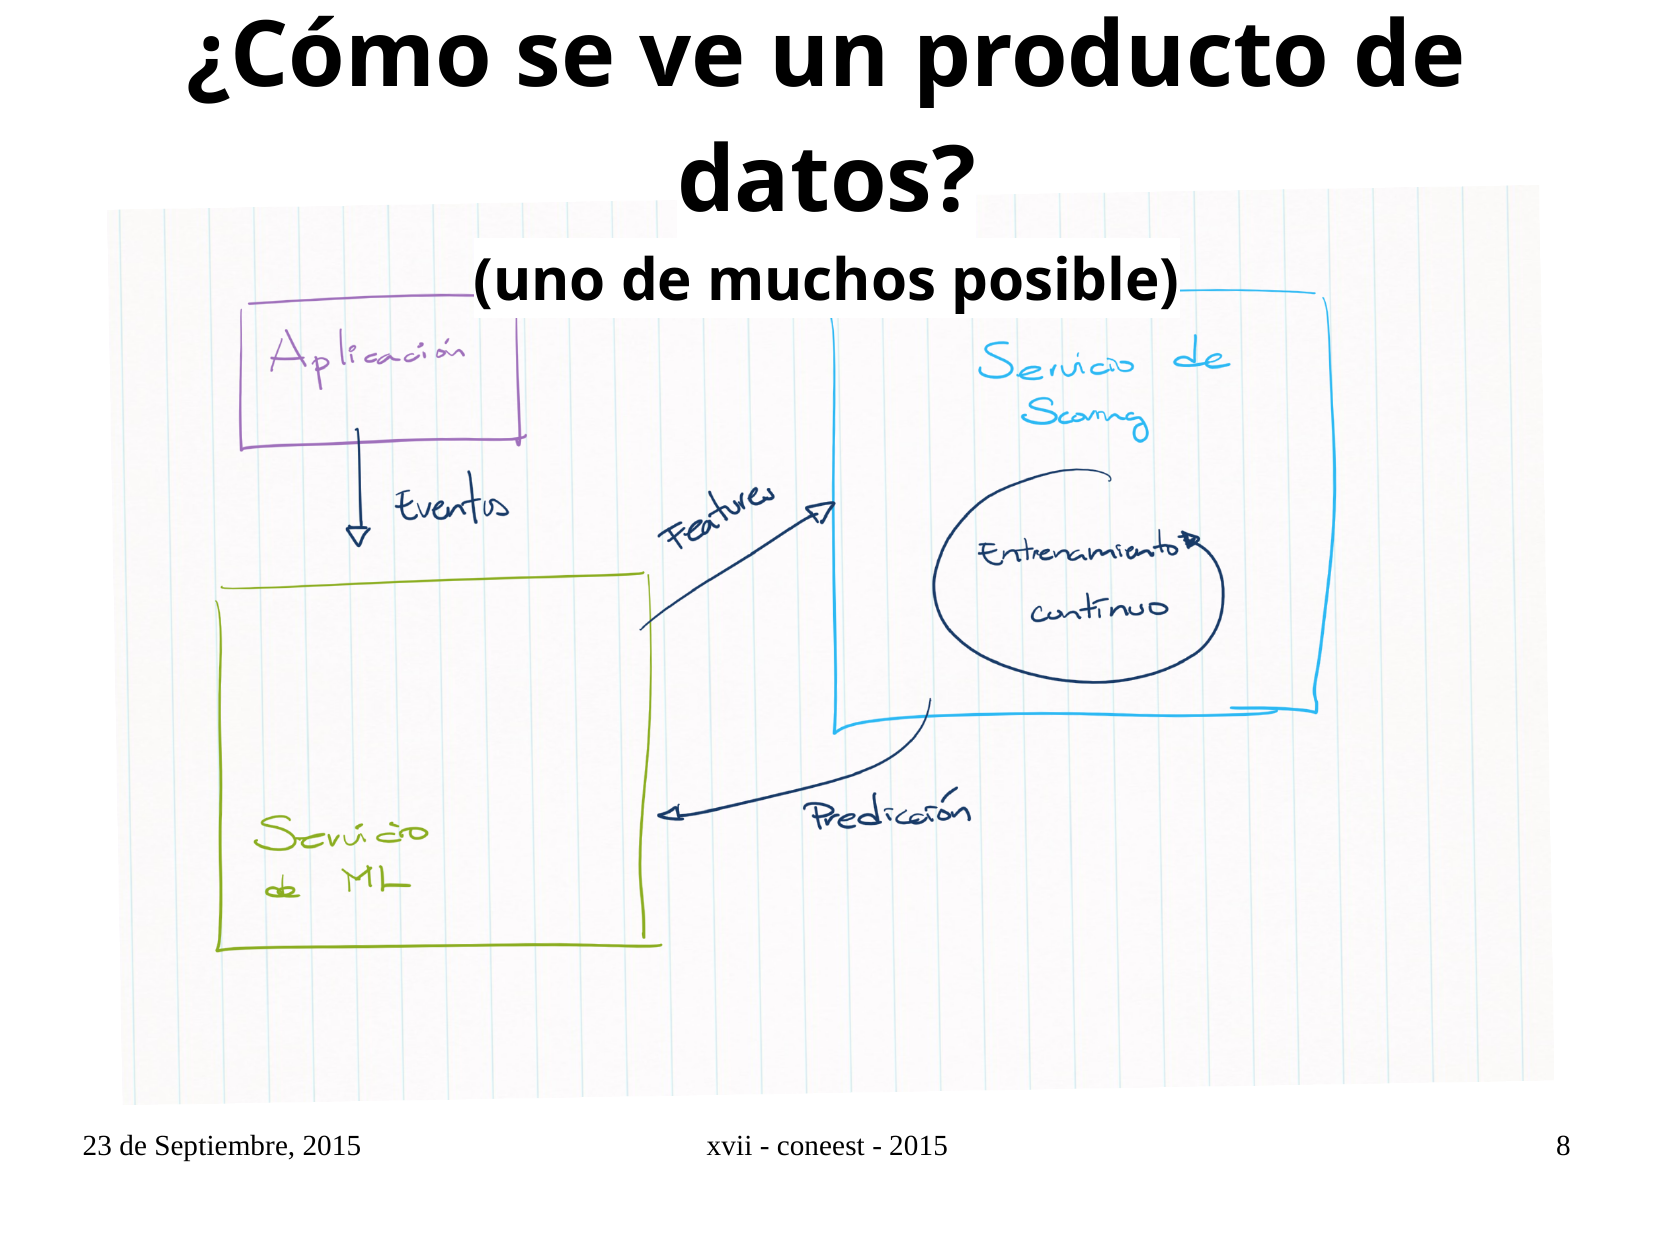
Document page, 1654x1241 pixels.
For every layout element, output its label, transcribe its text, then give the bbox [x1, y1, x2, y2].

title ¿Cómo se ve un producto de datos? (uno de muchos posible) [82, 49, 1571, 257]
picture [107, 257, 1554, 1105]
